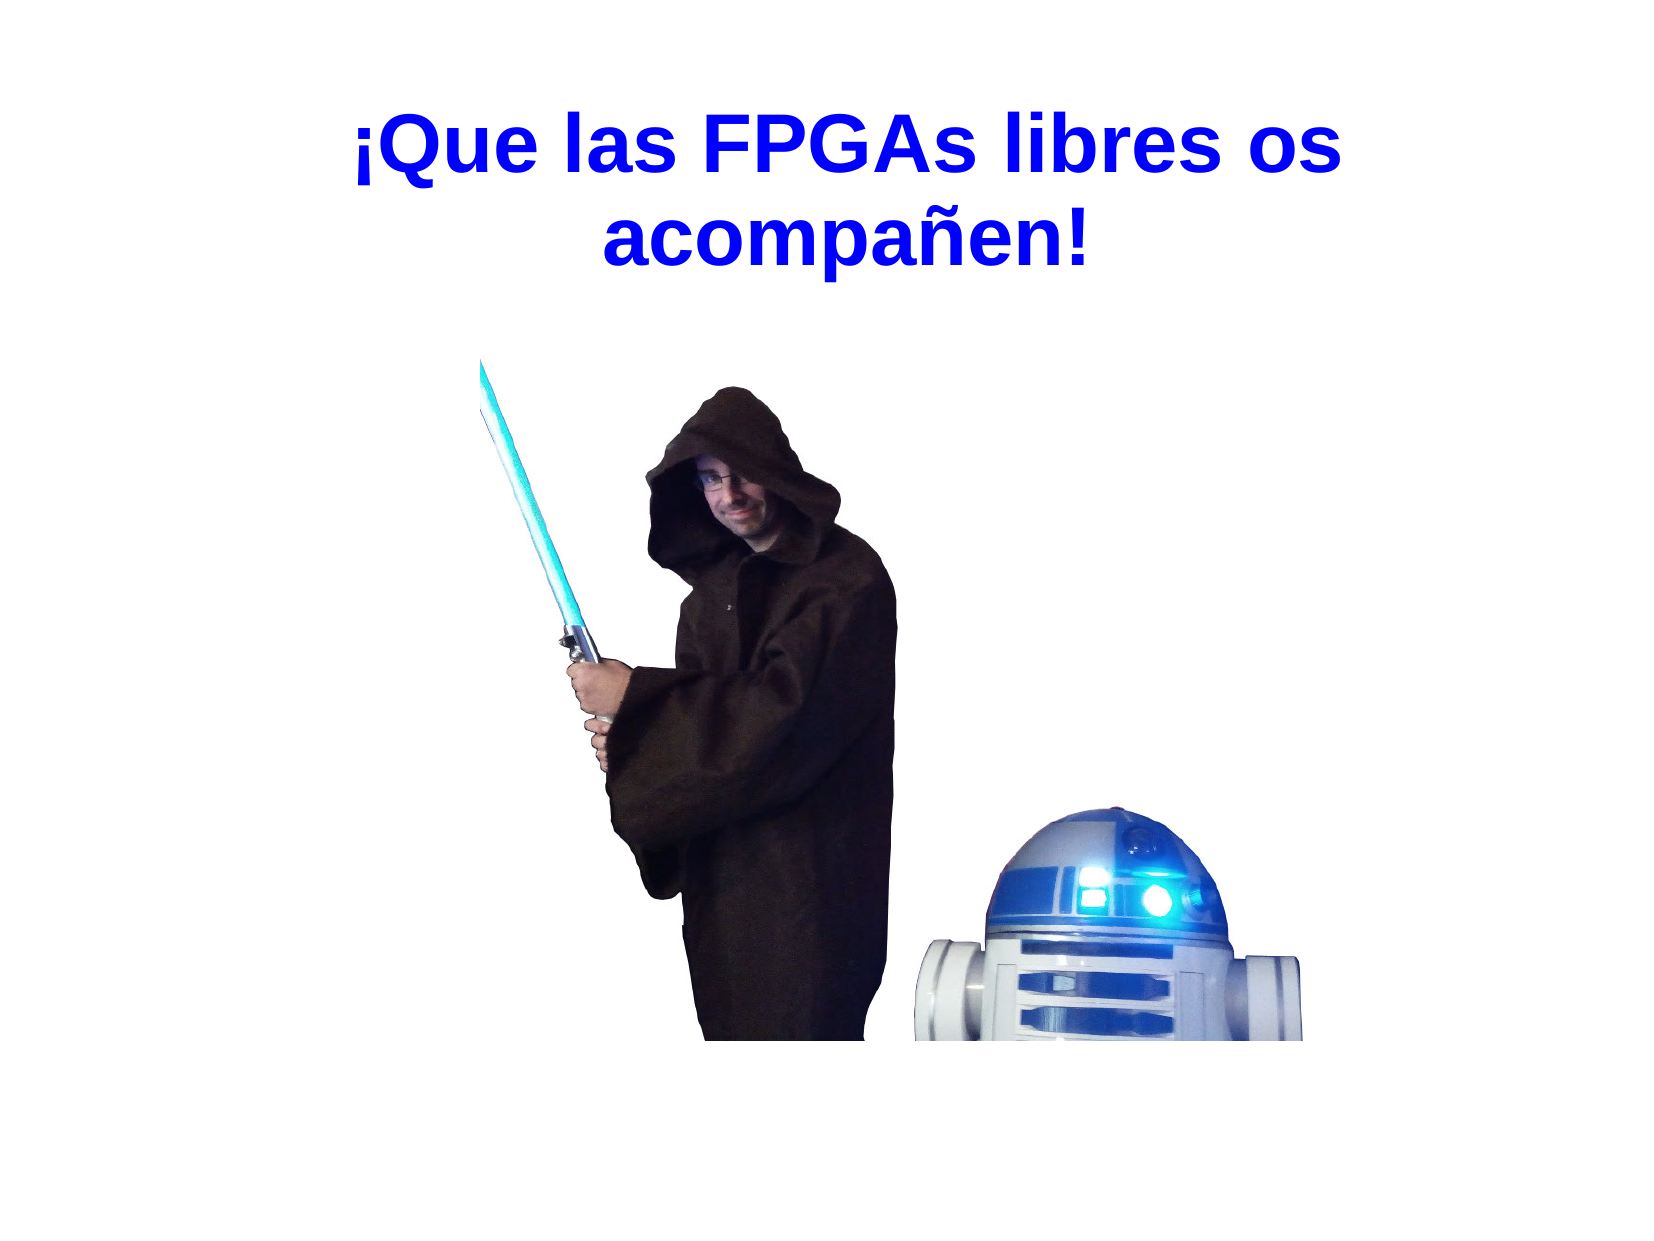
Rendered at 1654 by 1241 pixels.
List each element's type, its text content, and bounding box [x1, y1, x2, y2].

text_box ¡Que las FPGAs libres os acompañen! [150, 90, 1546, 316]
picture [480, 332, 1334, 1041]
